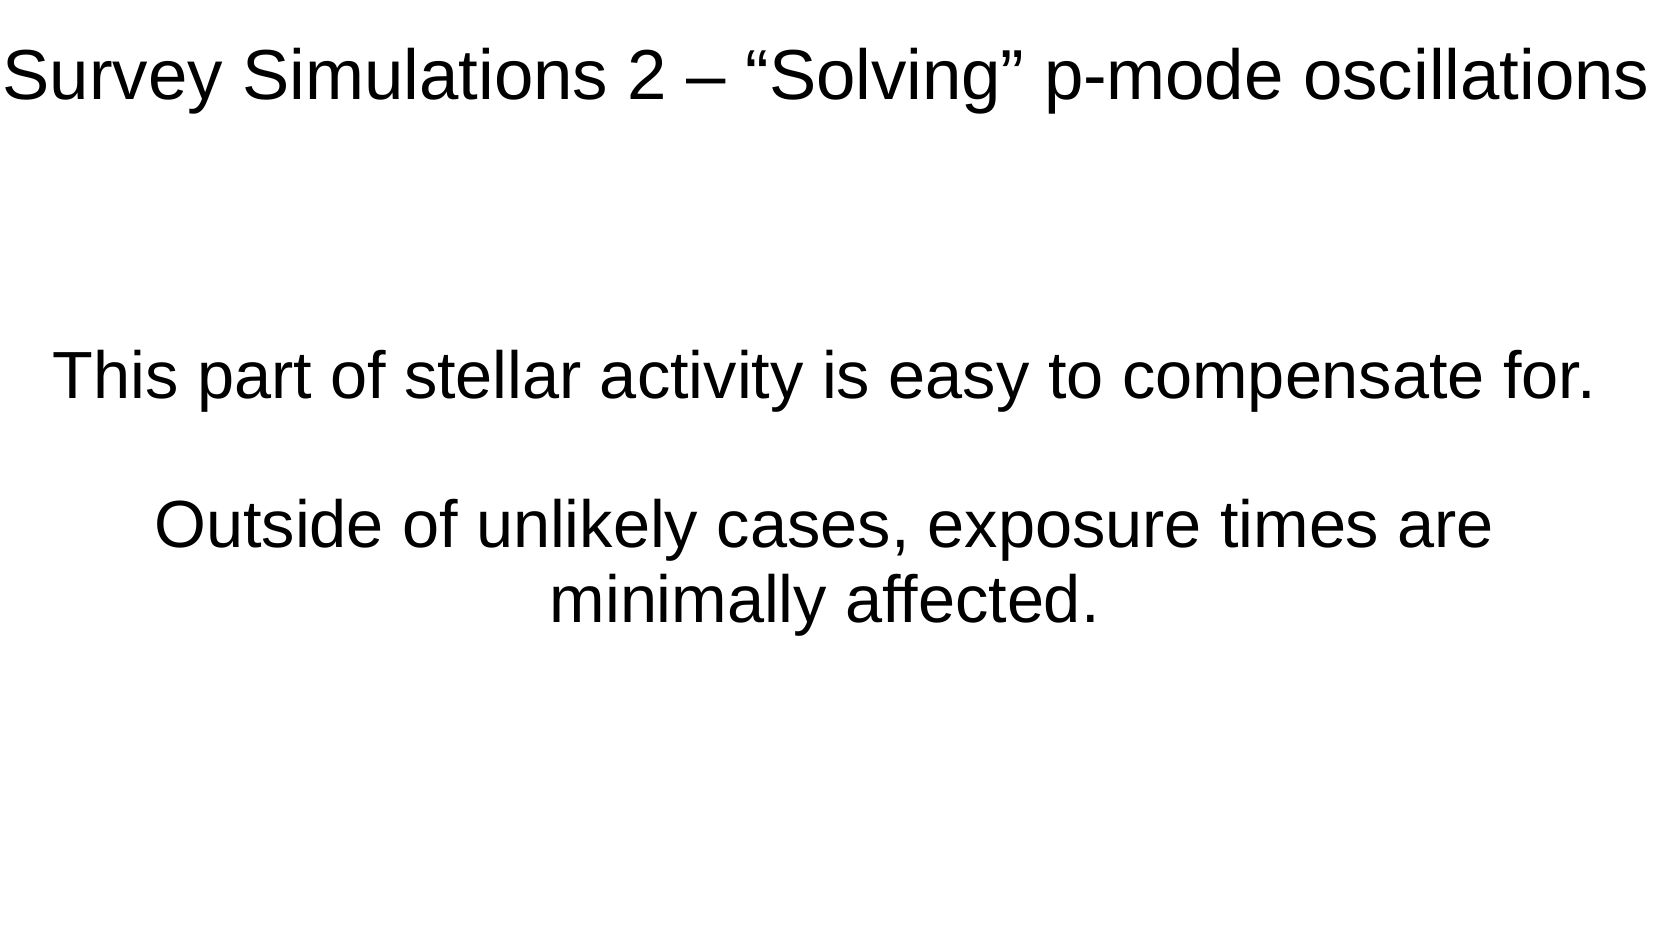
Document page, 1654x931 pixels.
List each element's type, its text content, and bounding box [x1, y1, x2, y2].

subtitle This part of stellar activity is easy to compensate for. Outside of unlikely cases, exposure times are minimally affected. [37, 113, 1613, 862]
title Survey Simulations 2 – “Solving” p-mode oscillations [0, 0, 1654, 151]
